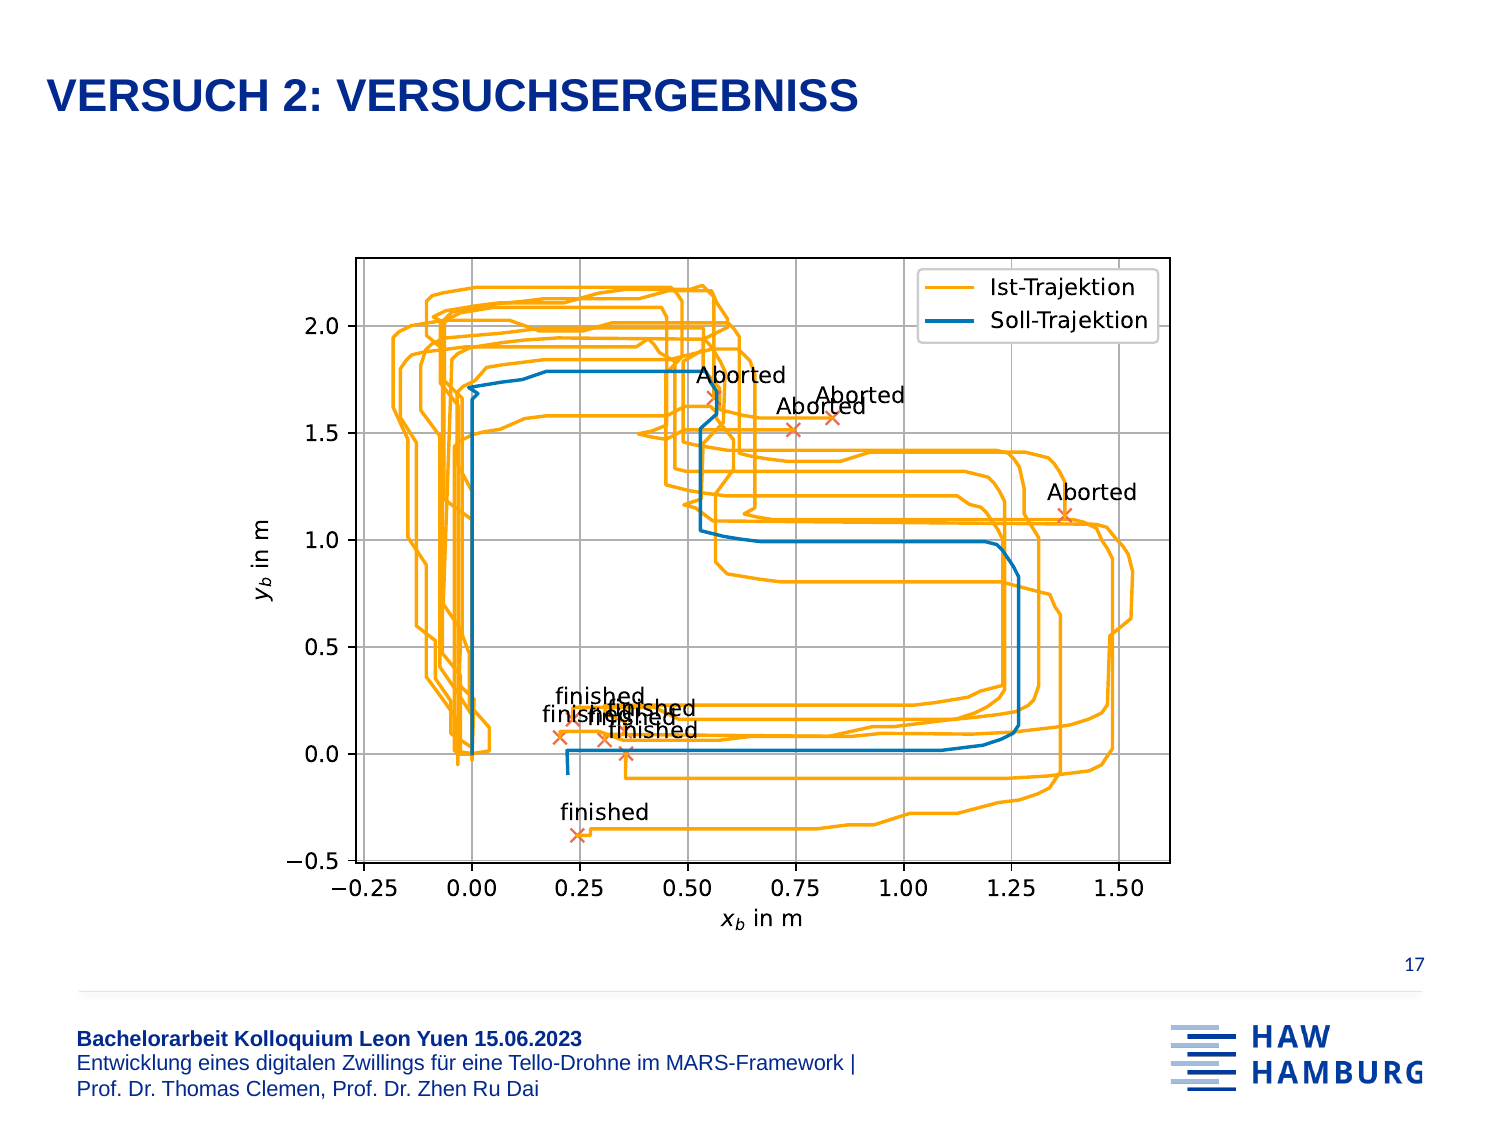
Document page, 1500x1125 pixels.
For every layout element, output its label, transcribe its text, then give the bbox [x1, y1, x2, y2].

picture [225, 162, 1276, 950]
title VERSUCH 2: VERSUCHSERGEBNISS [46, 27, 1397, 163]
